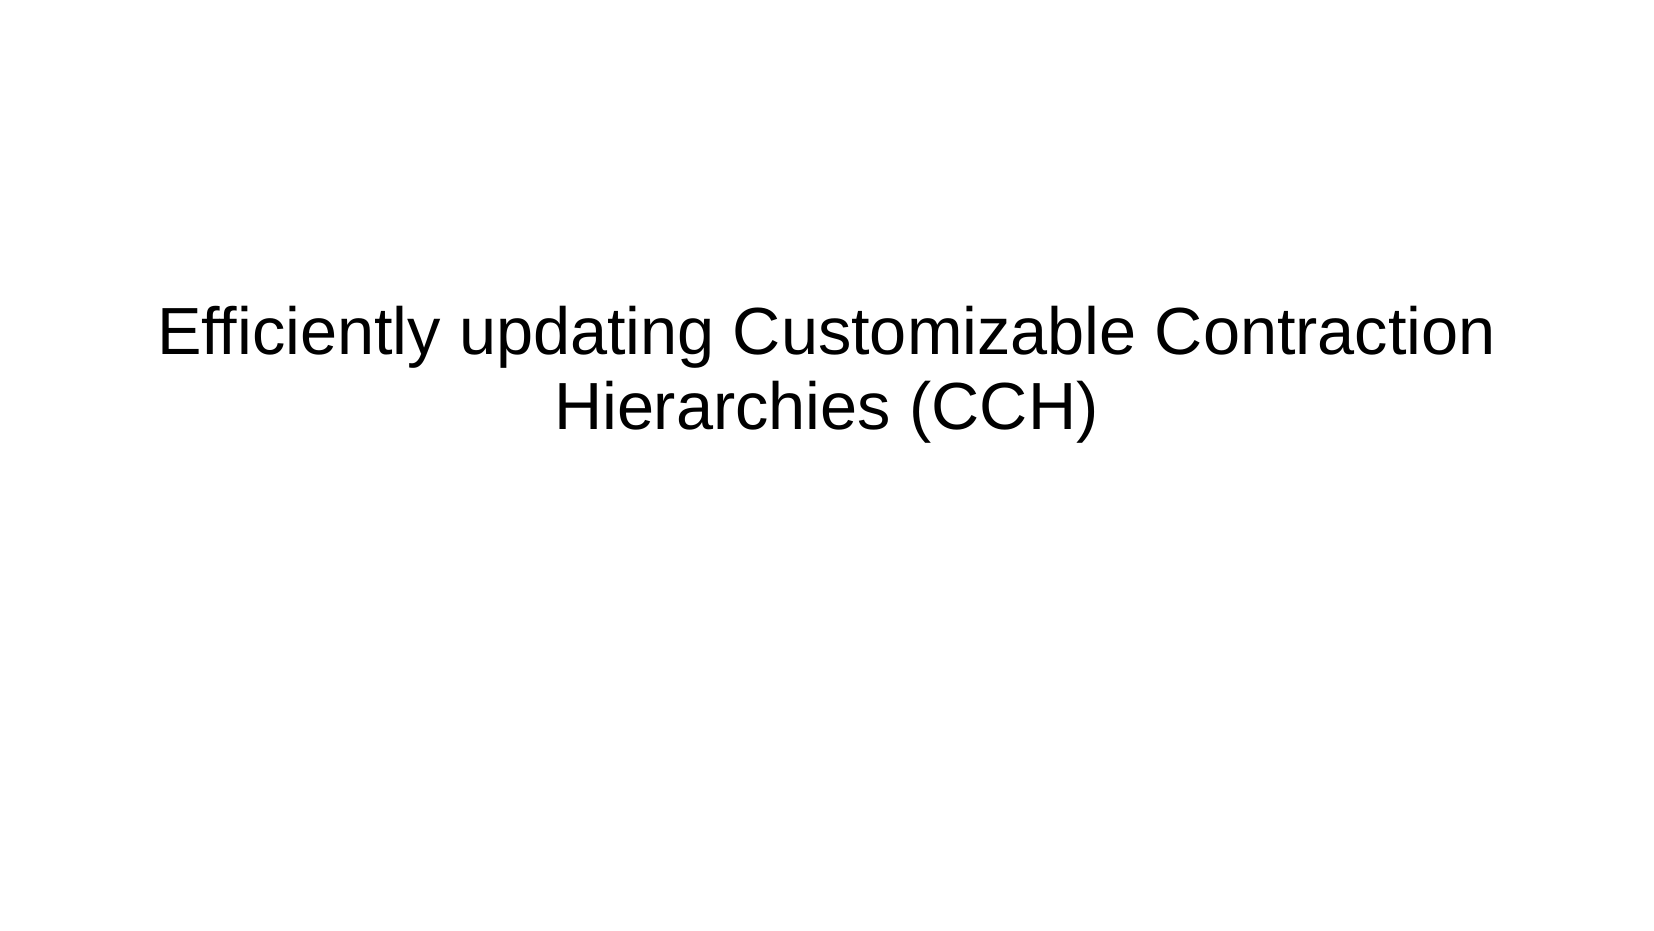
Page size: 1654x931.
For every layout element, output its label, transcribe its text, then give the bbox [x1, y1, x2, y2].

subtitle Efficiently updating Customizable Contraction Hierarchies (CCH) [82, 217, 1571, 520]
